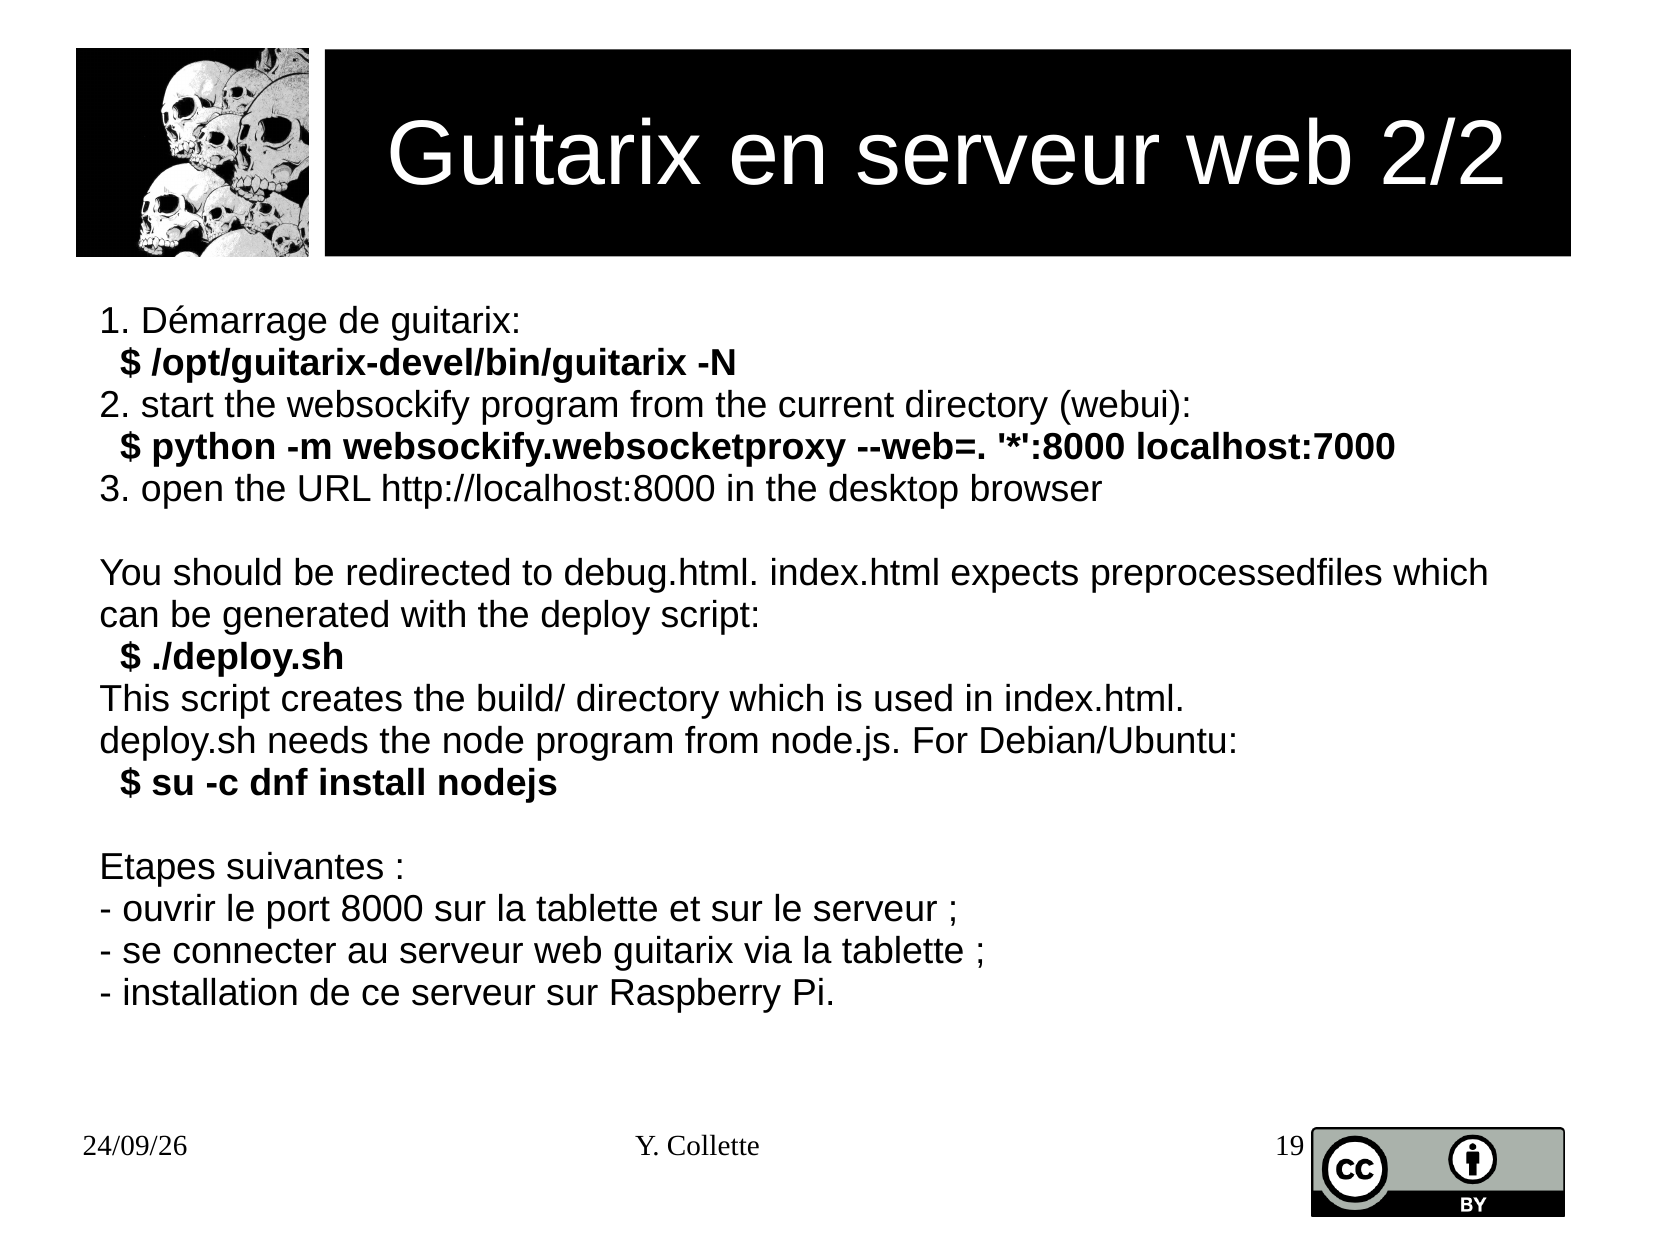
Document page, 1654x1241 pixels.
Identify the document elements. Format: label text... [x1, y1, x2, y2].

text_box 1. Démarrage de guitarix: $ /opt/guitarix-devel/bin/guitarix -N 2. start the websockify program from the current directory (webui): $ python -m websockify.websocketproxy --web=. '*':8000 localhost:7000 3. open the URL http://localhost:8000 in the desktop browser You should be redirected to debug.html. index.html expects preprocessedfiles which can be generated with the deploy script: $ ./deploy.sh This script creates the build/ directory which is used in index.html. deploy.sh needs the node program from node.js. For Debian/Ubuntu: $ su -c dnf install nodejs Etapes suivantes : - ouvrir le port 8000 sur la tablette et sur le serveur ; - se connecter au serveur web guitarix via la tablette ; - installation de ce serveur sur Raspberry Pi. [84, 291, 1568, 1063]
picture [1311, 1127, 1565, 1217]
picture [76, 48, 309, 257]
title Guitarix en serveur web 2/2 [324, 49, 1571, 257]
